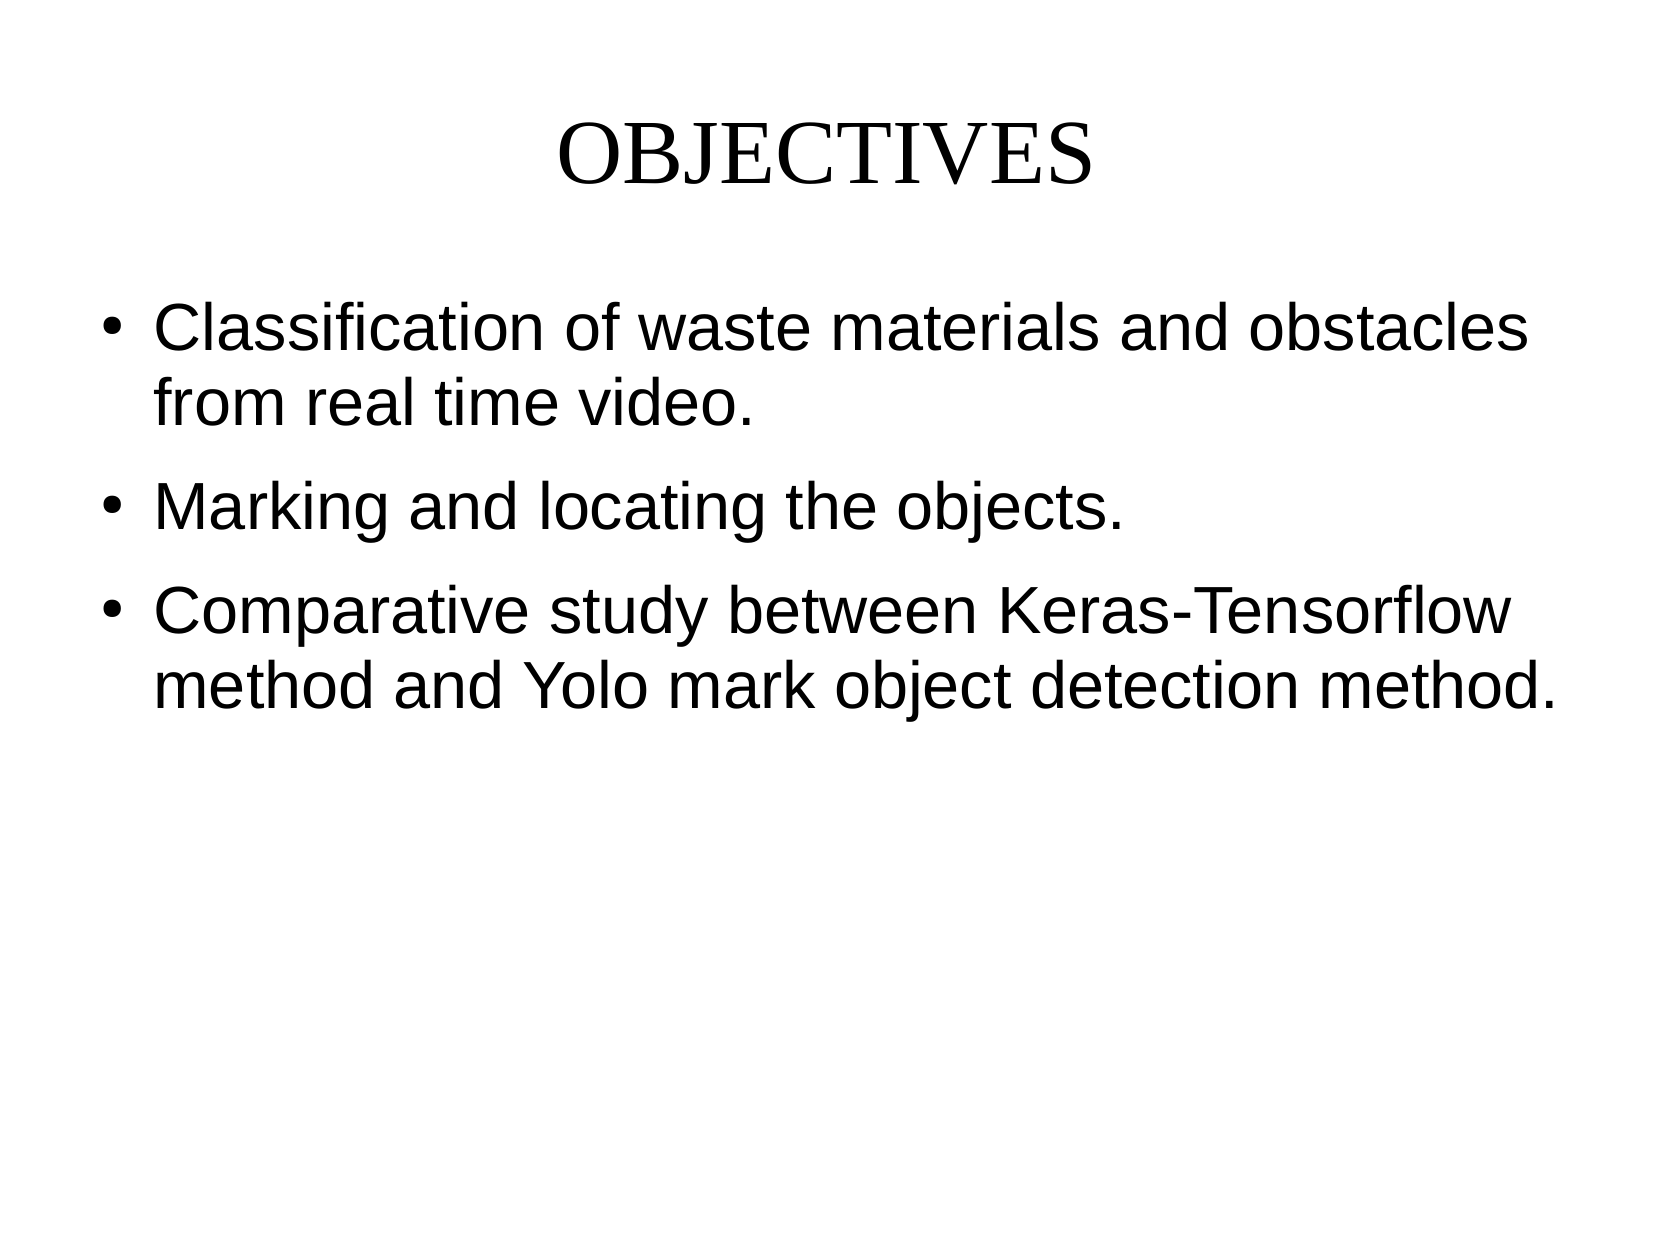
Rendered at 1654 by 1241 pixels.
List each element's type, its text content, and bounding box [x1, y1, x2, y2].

title OBJECTIVES [82, 49, 1571, 257]
list Classification of waste materials and obstacles from real time video. Marking and locating the objects. Comparative study between Keras-Tensorflow method and Yolo mark object detection method. [82, 290, 1571, 1010]
